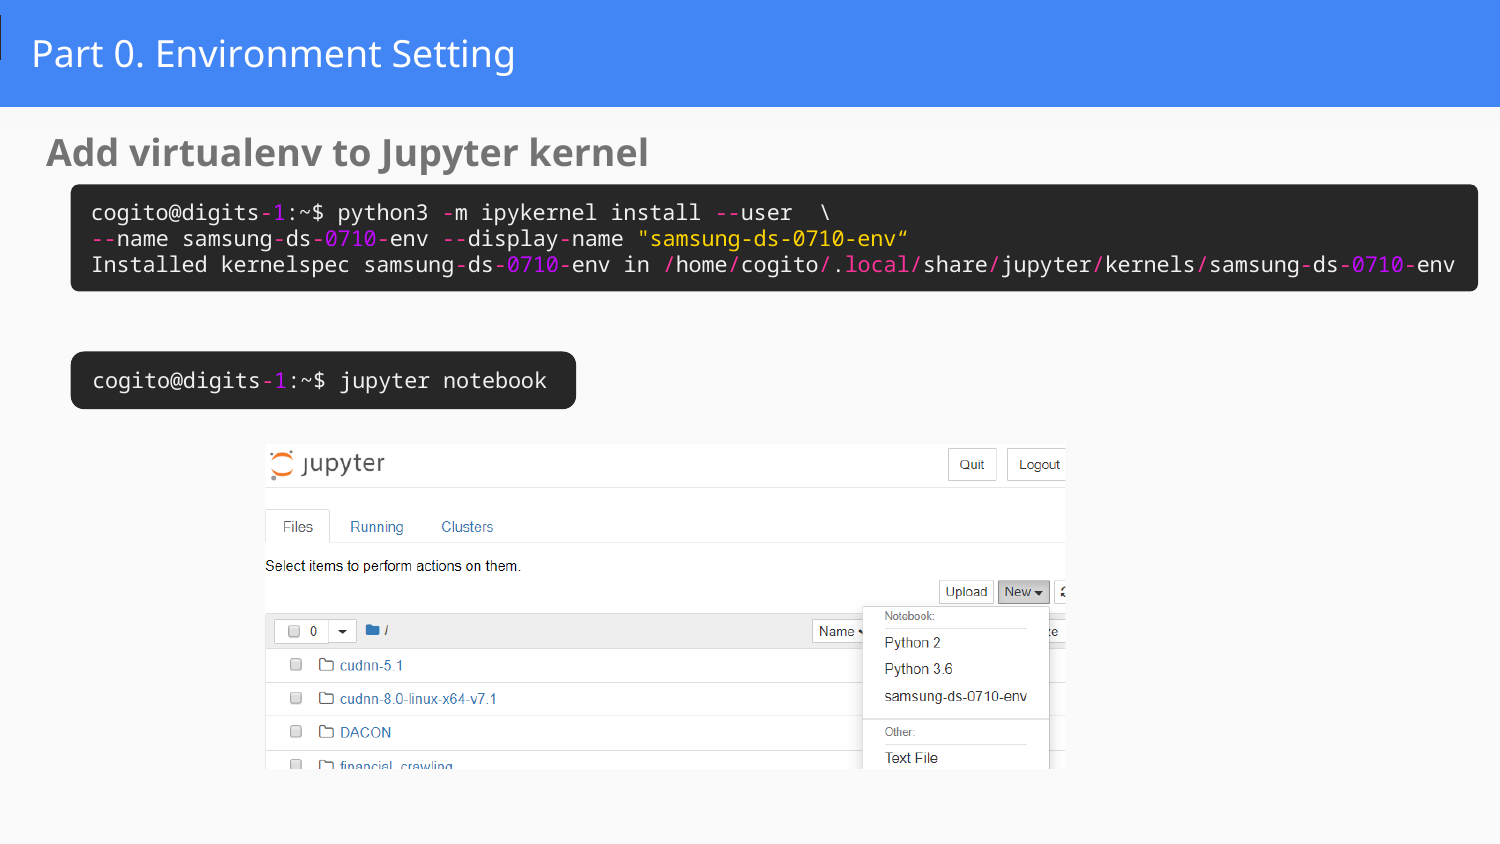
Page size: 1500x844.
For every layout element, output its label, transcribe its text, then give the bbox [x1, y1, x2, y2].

text_box Add virtualenv to Jupyter kernel [31, 106, 1423, 177]
text_box cogito@digits-1:~$ python3 -m ipykernel install --user \ --name samsung-ds-0710-env --display-name "samsung-ds-0710-env“ Installed kernelspec samsung-ds-0710-env in /home/cogito/.local/share/jupyter/kernels/samsung-ds-0710-env [70, 184, 1479, 292]
title Part 0. Environment Setting [16, 2, 1465, 102]
picture [265, 444, 1066, 769]
text_box cogito@digits-1:~$ jupyter notebook [70, 351, 577, 410]
